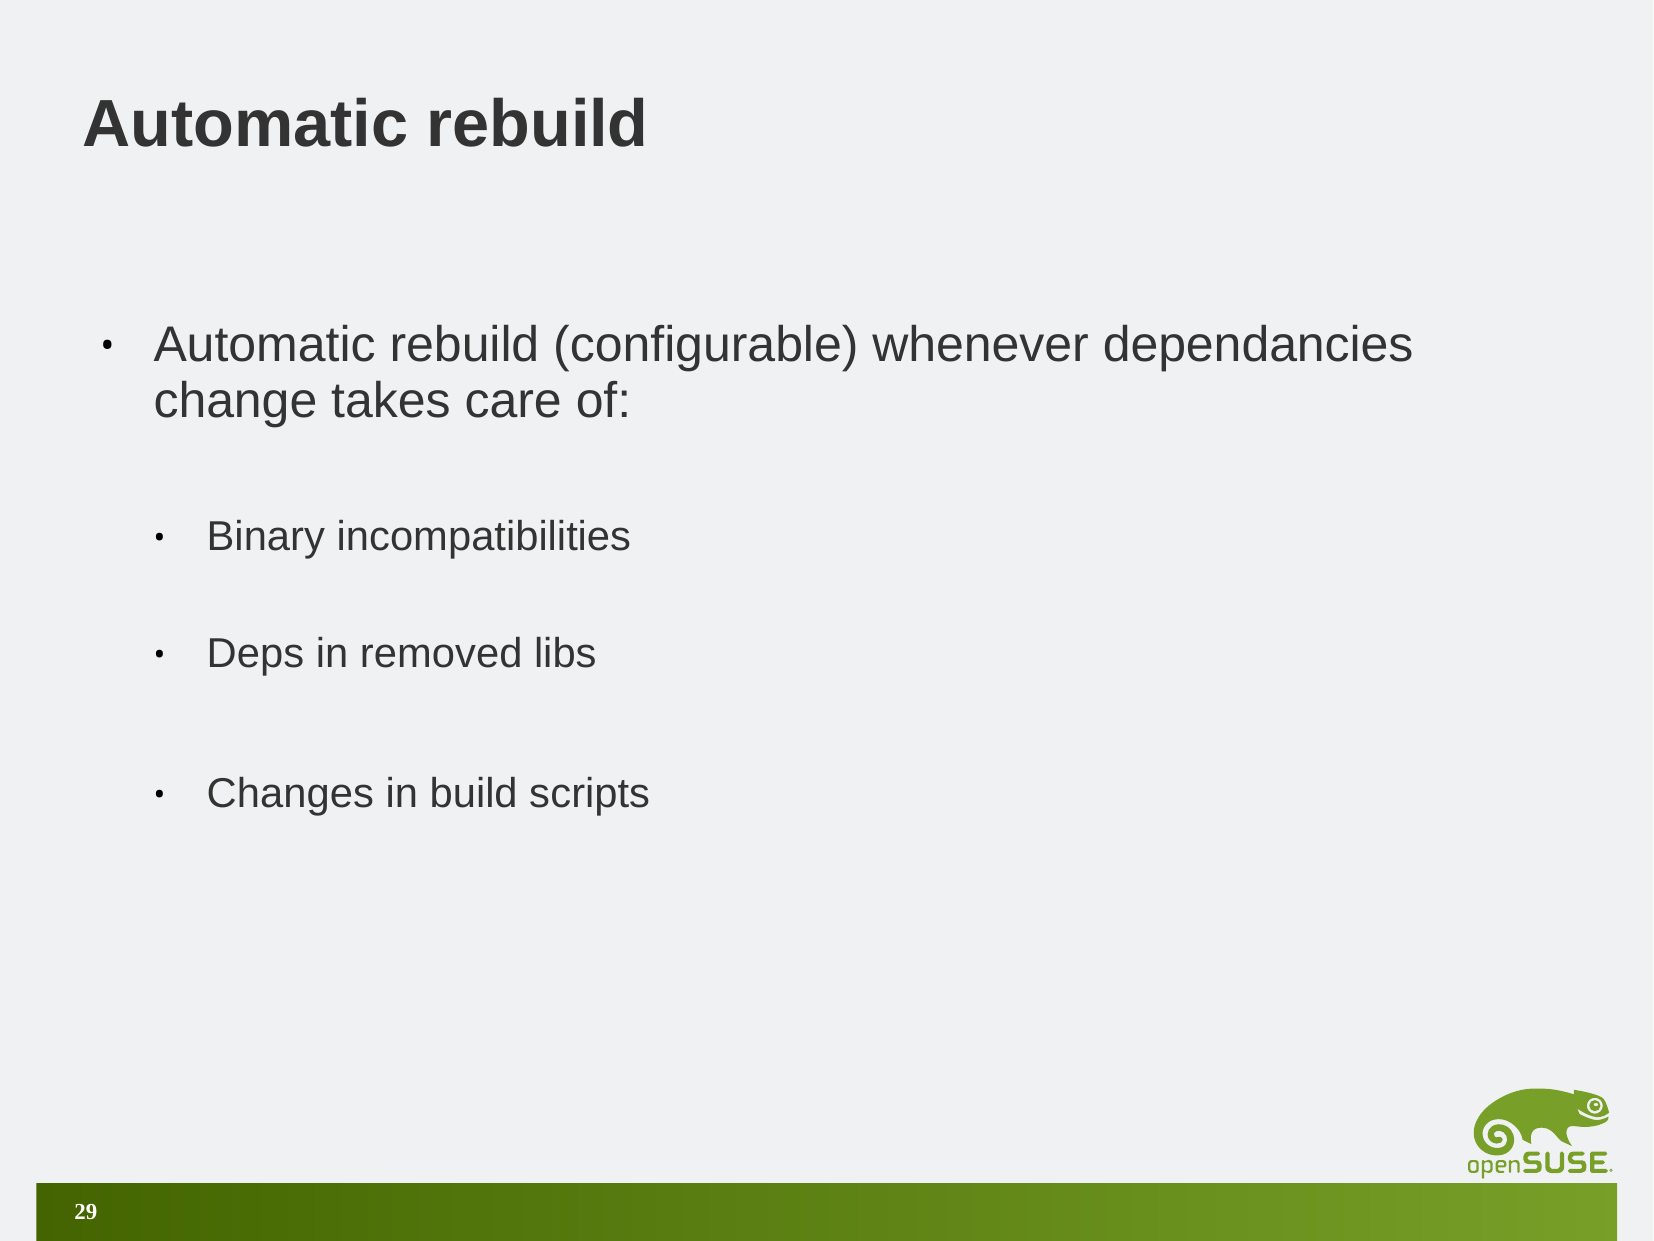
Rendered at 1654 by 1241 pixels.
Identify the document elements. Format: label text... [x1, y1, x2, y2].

title Automatic rebuild [82, 49, 1571, 198]
list Automatic rebuild (configurable) whenever dependancies change takes care of: Binary incompatibilities Deps in removed libs Changes in build scripts [82, 231, 1571, 1050]
picture [0, 0, 1654, 1241]
